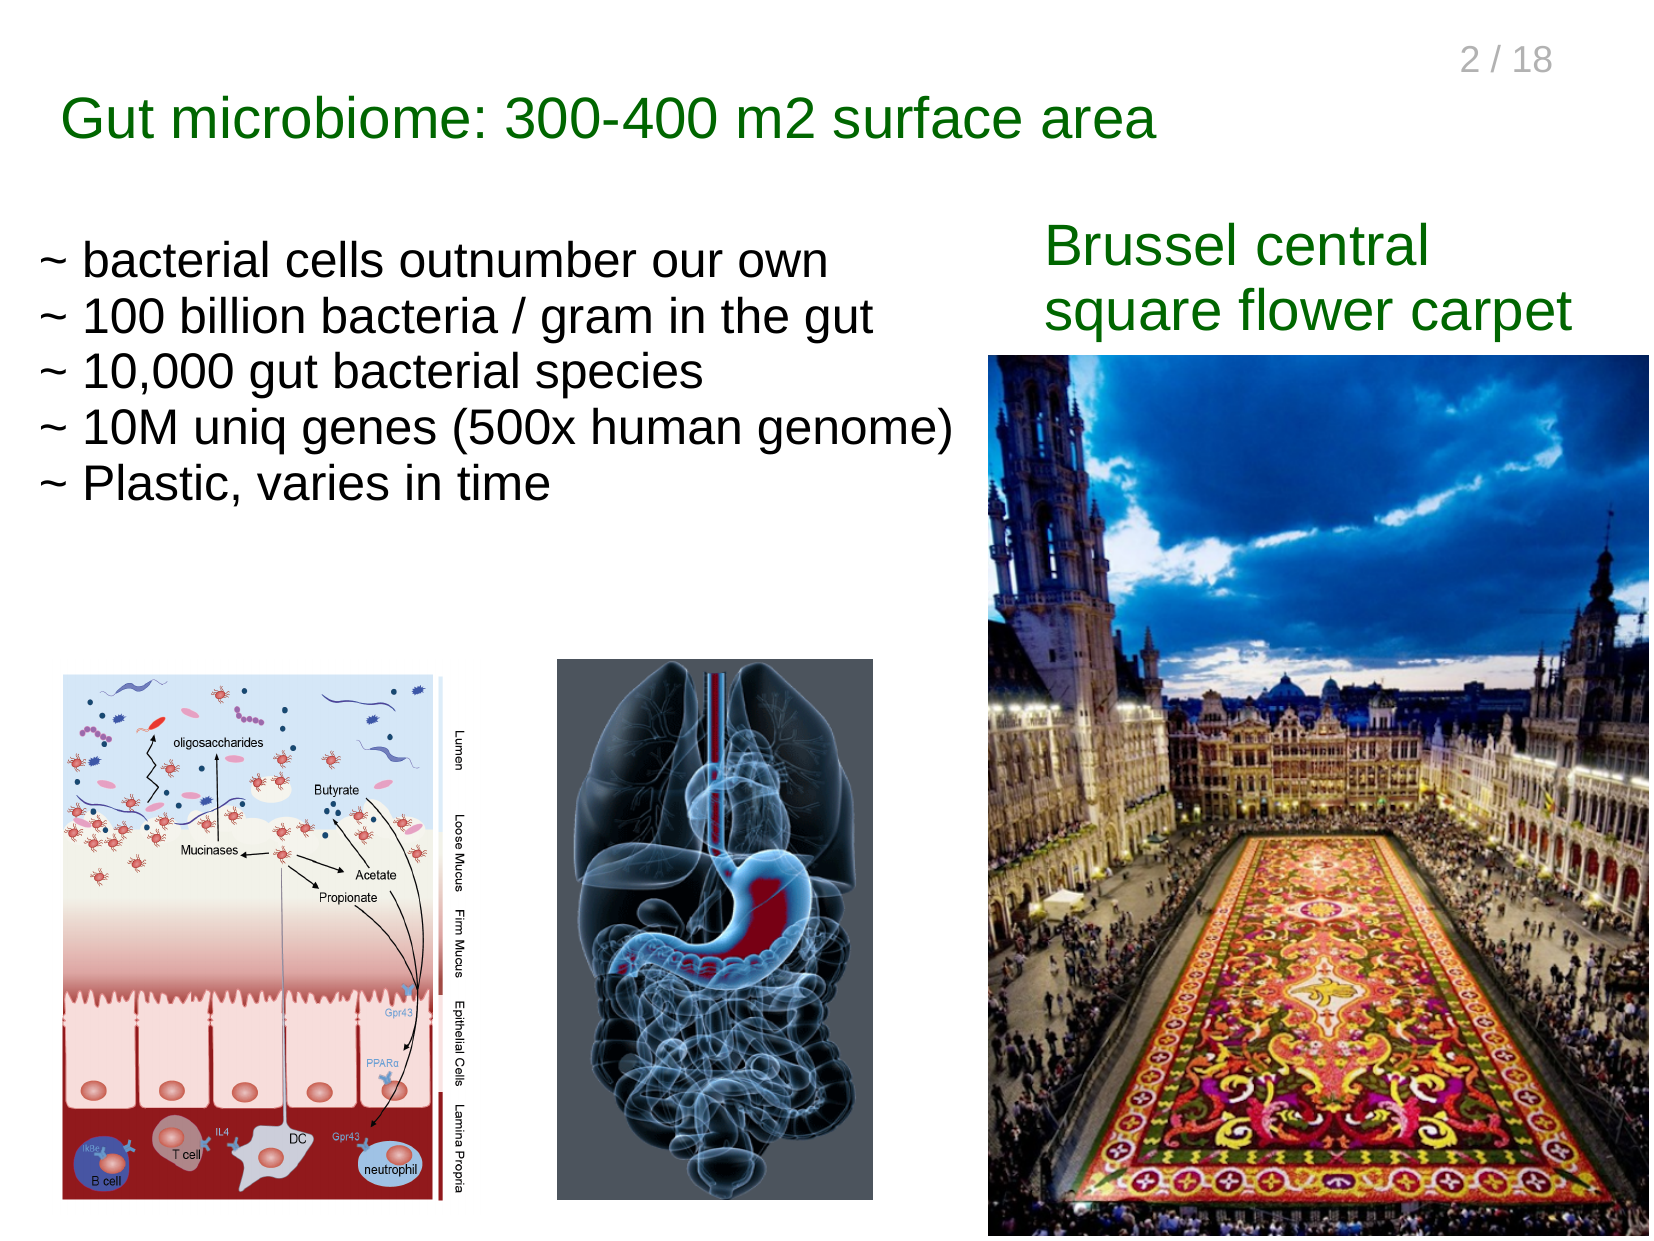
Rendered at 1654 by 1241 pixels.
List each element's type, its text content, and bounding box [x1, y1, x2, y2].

picture [45, 659, 481, 1216]
picture [557, 659, 873, 1201]
text_box <number> / 18 [1444, 31, 1654, 89]
picture [988, 355, 1649, 1236]
title Brussel central square flower carpet [1044, 210, 1622, 346]
text_box ~ bacterial cells outnumber our own ~ 100 billion bacteria / gram in the gut ~ 10,000 gut bacterial species ~ 10M uniq genes (500x human genome) ~ Plastic, varies in time [24, 224, 984, 532]
title Gut microbiome: 300-­400 m2 surface area [60, 53, 1402, 184]
